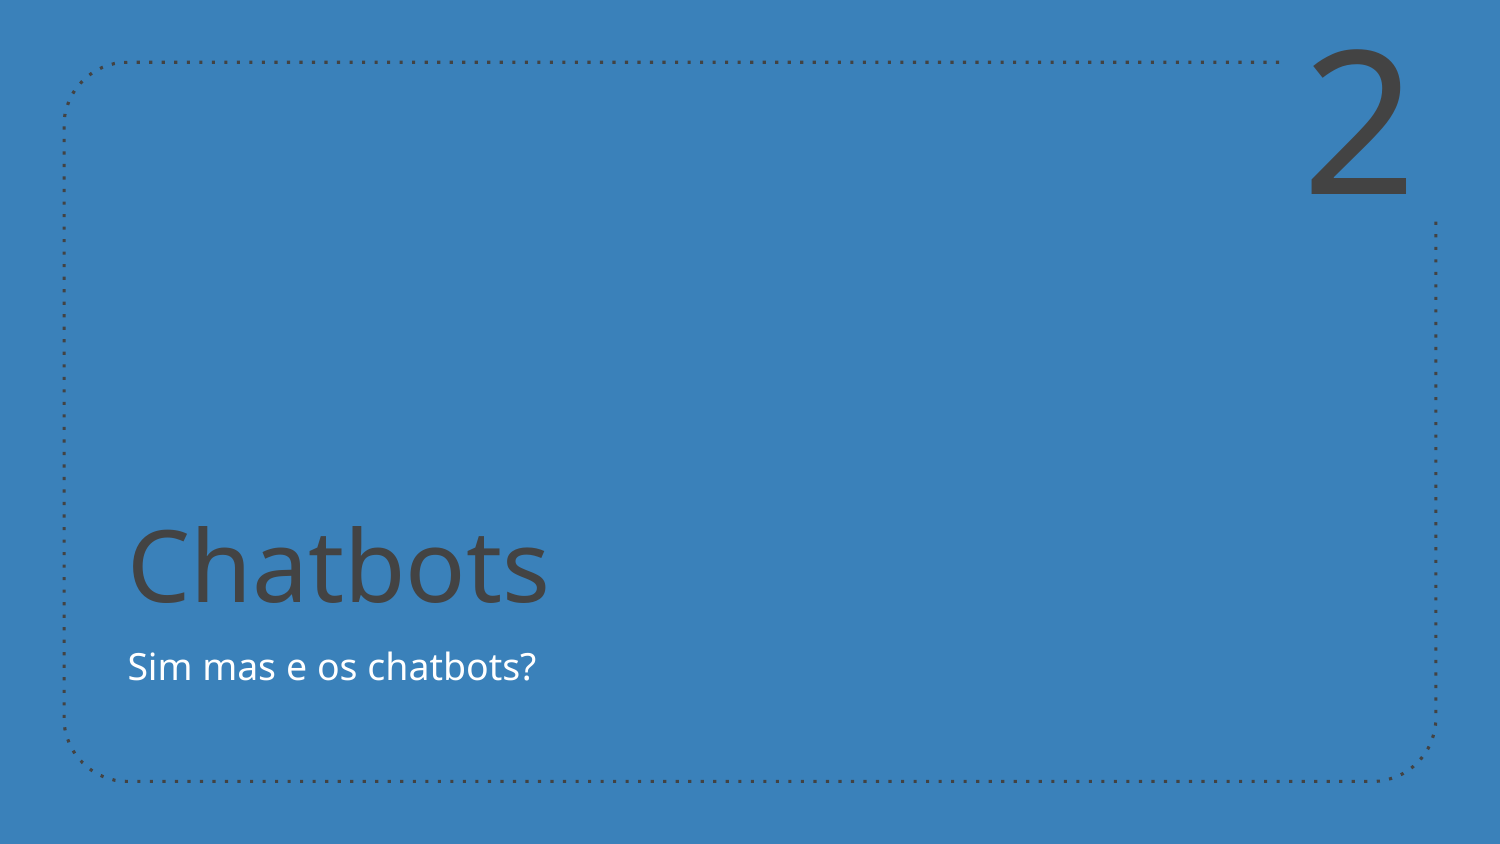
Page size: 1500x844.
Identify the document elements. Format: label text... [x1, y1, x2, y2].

title Chatbots [112, 447, 1388, 628]
text_box 2 [1281, 0, 1439, 229]
subtitle Sim mas e os chatbots? [112, 628, 1388, 758]
